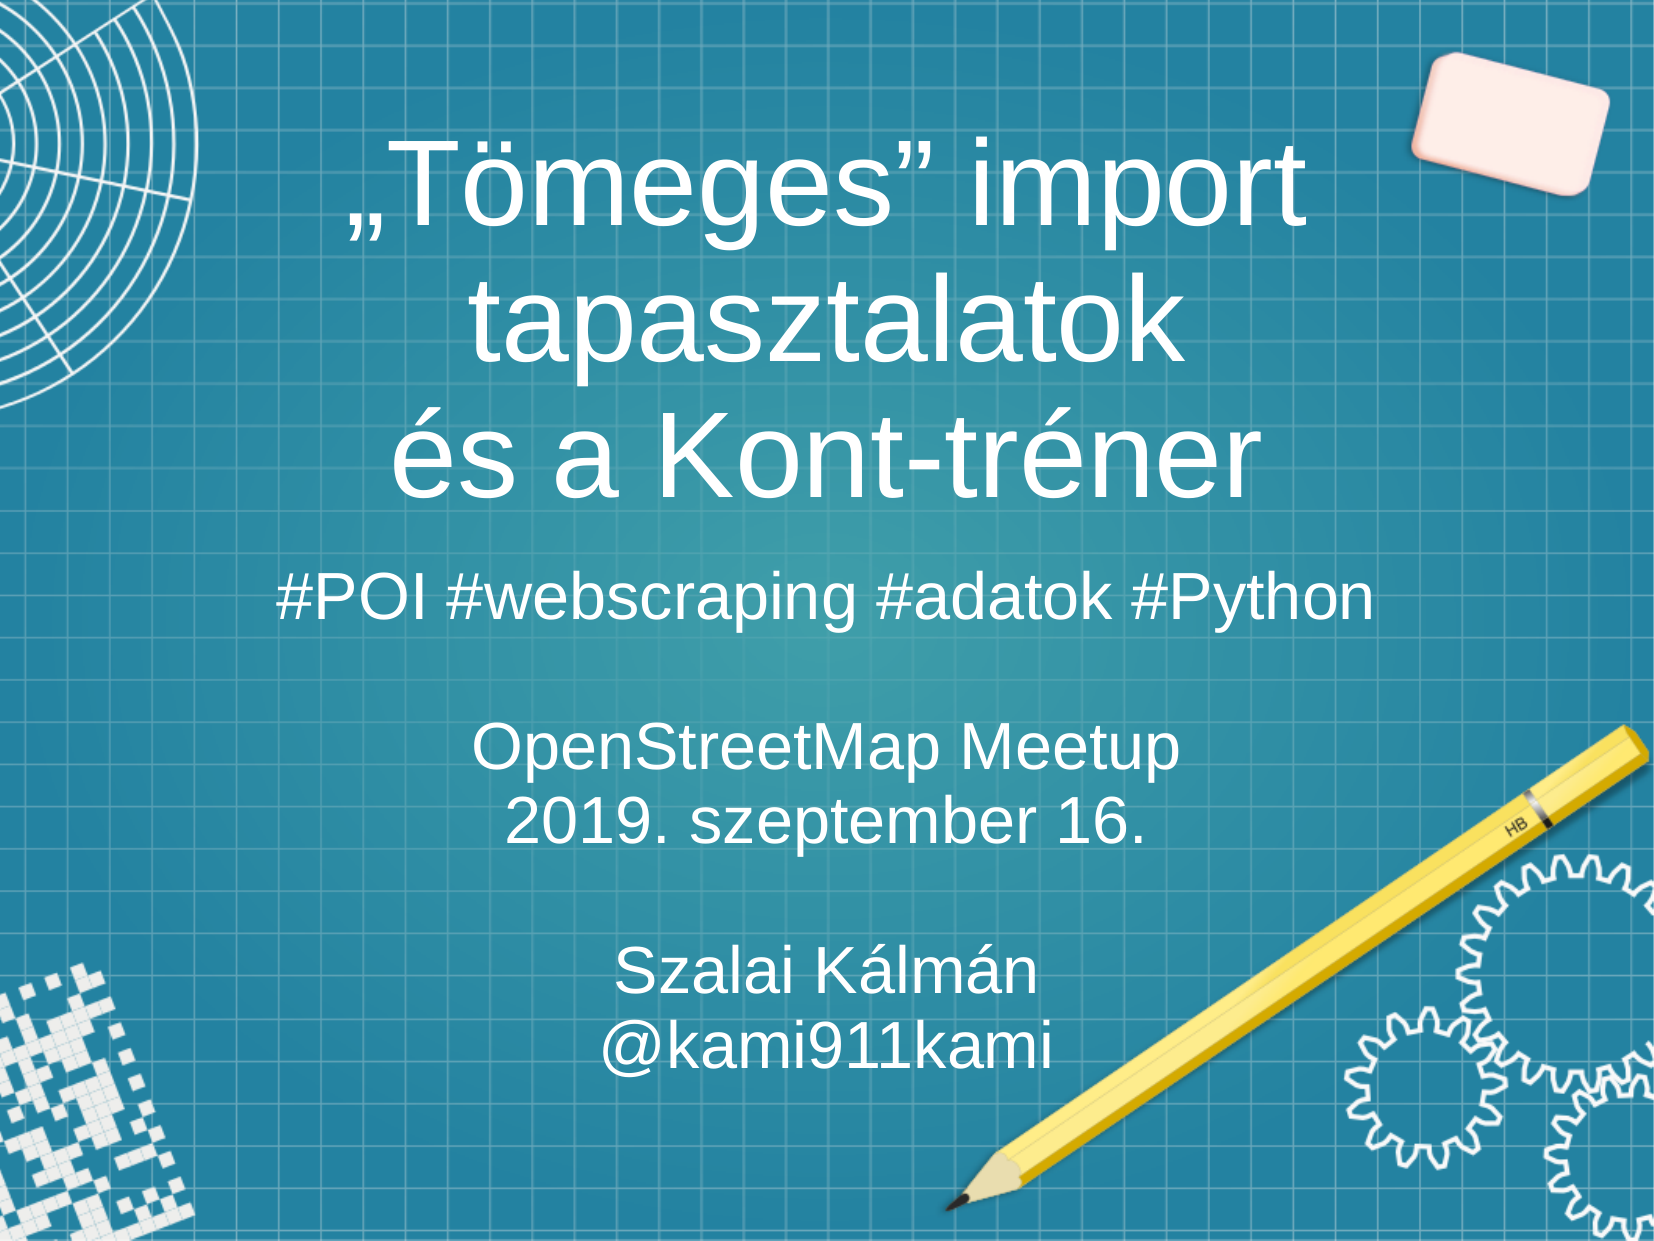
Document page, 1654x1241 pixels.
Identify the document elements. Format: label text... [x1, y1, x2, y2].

picture [0, 0, 1654, 1241]
title „Tömeges” import tapasztalatok és a Kont-tréner [82, 114, 1571, 519]
subtitle #POI #webscraping #adatok #Python OpenStreetMap Meetup 2019. szeptember 16. Szalai Kálmán @kami911kami [82, 519, 1571, 1123]
